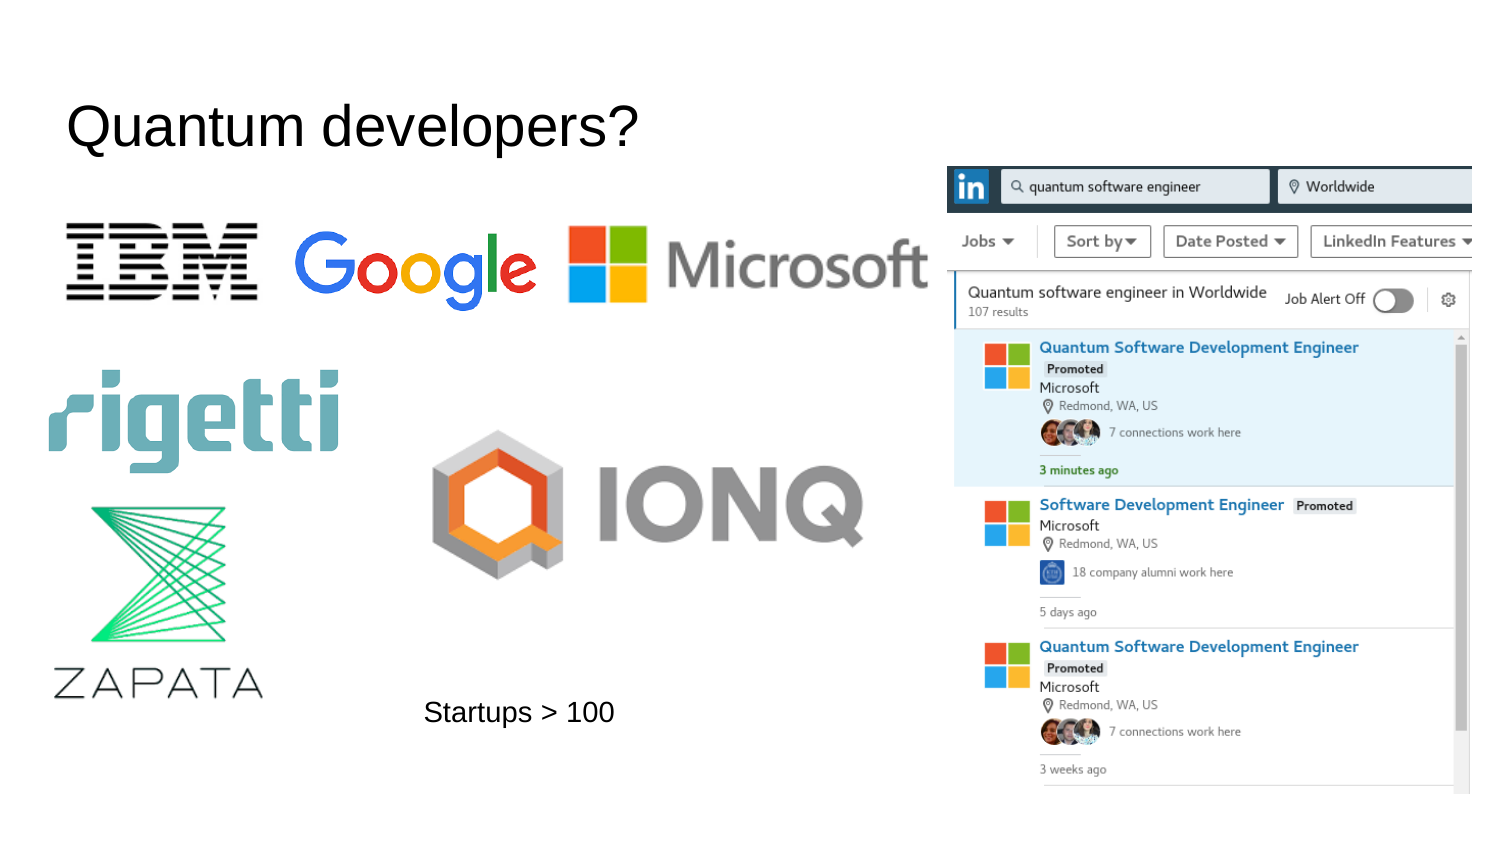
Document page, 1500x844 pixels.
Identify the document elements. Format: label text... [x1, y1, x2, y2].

picture [947, 166, 1472, 794]
title Quantum developers? [51, 72, 1449, 167]
picture [51, 216, 268, 311]
picture [51, 501, 268, 703]
picture [285, 216, 544, 325]
picture [561, 219, 938, 308]
text_box Startups > 100 [408, 678, 703, 773]
picture [409, 402, 891, 604]
picture [33, 360, 353, 482]
